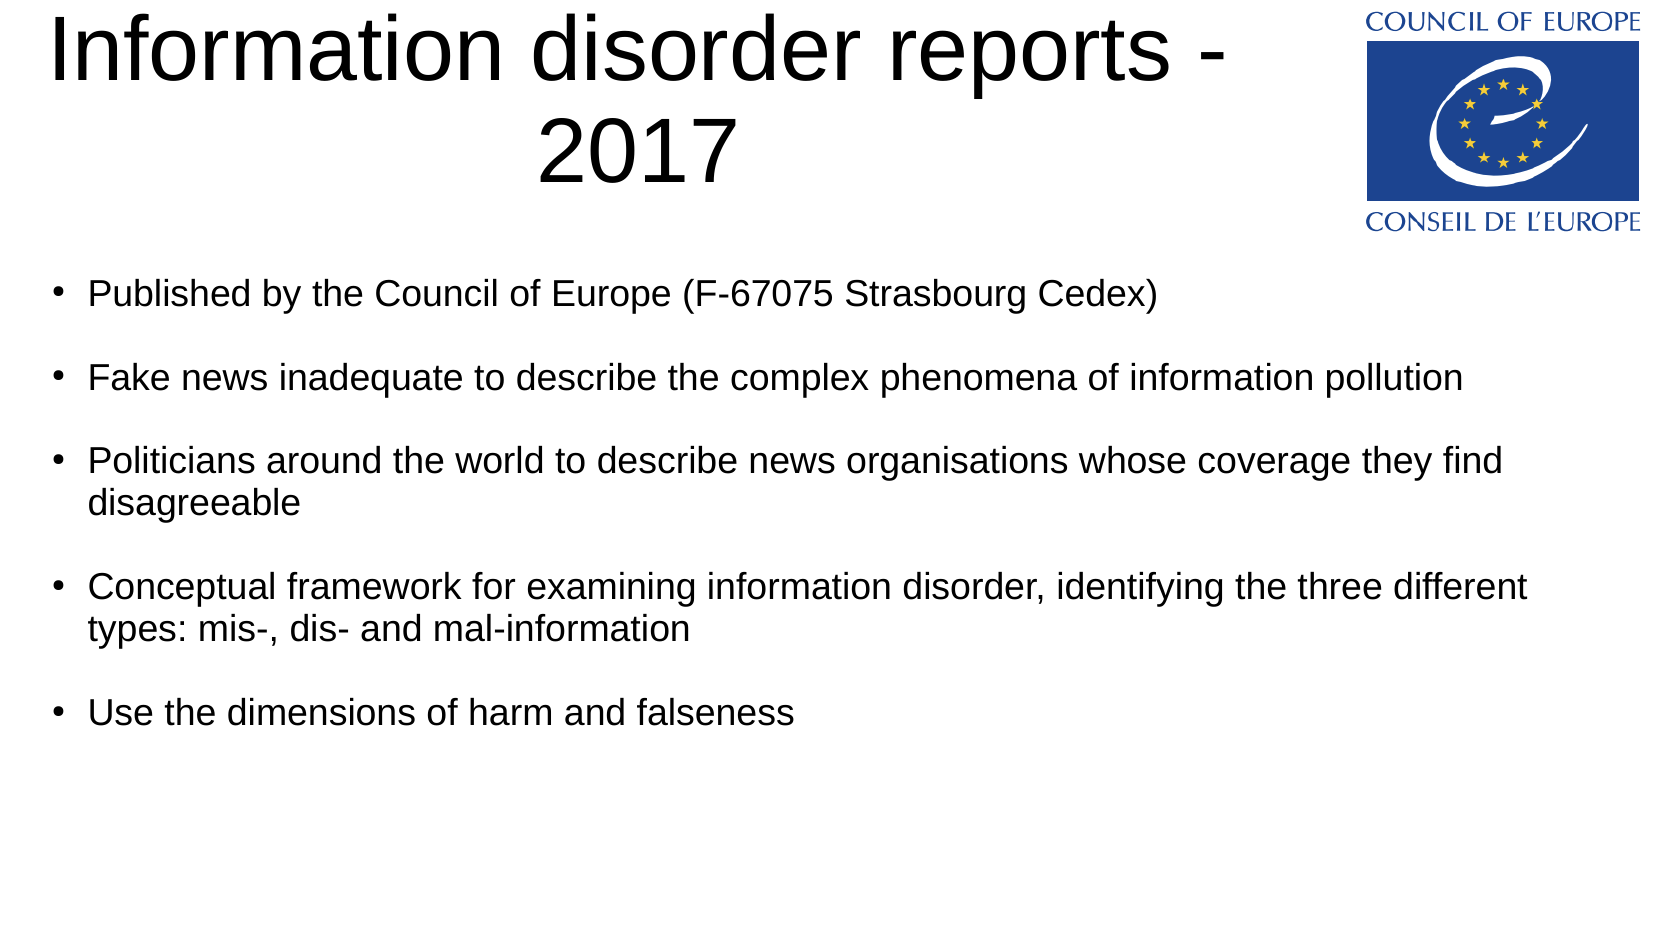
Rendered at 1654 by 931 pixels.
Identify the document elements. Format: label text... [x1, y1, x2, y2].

text_box Published by the Council of Europe (F-67075 Strasbourg Cedex) Fake news inadequate to describe the complex phenomena of information pollution Politicians around the world to describe news organisations whose coverage they find disagreeable Conceptual framework for examining information disorder, identifying the three different types: mis-, dis- and mal-information Use the dimensions of harm and falseness [37, 264, 1572, 742]
title Information disorder reports - 2017 [0, 0, 1333, 203]
picture [1359, 0, 1650, 242]
